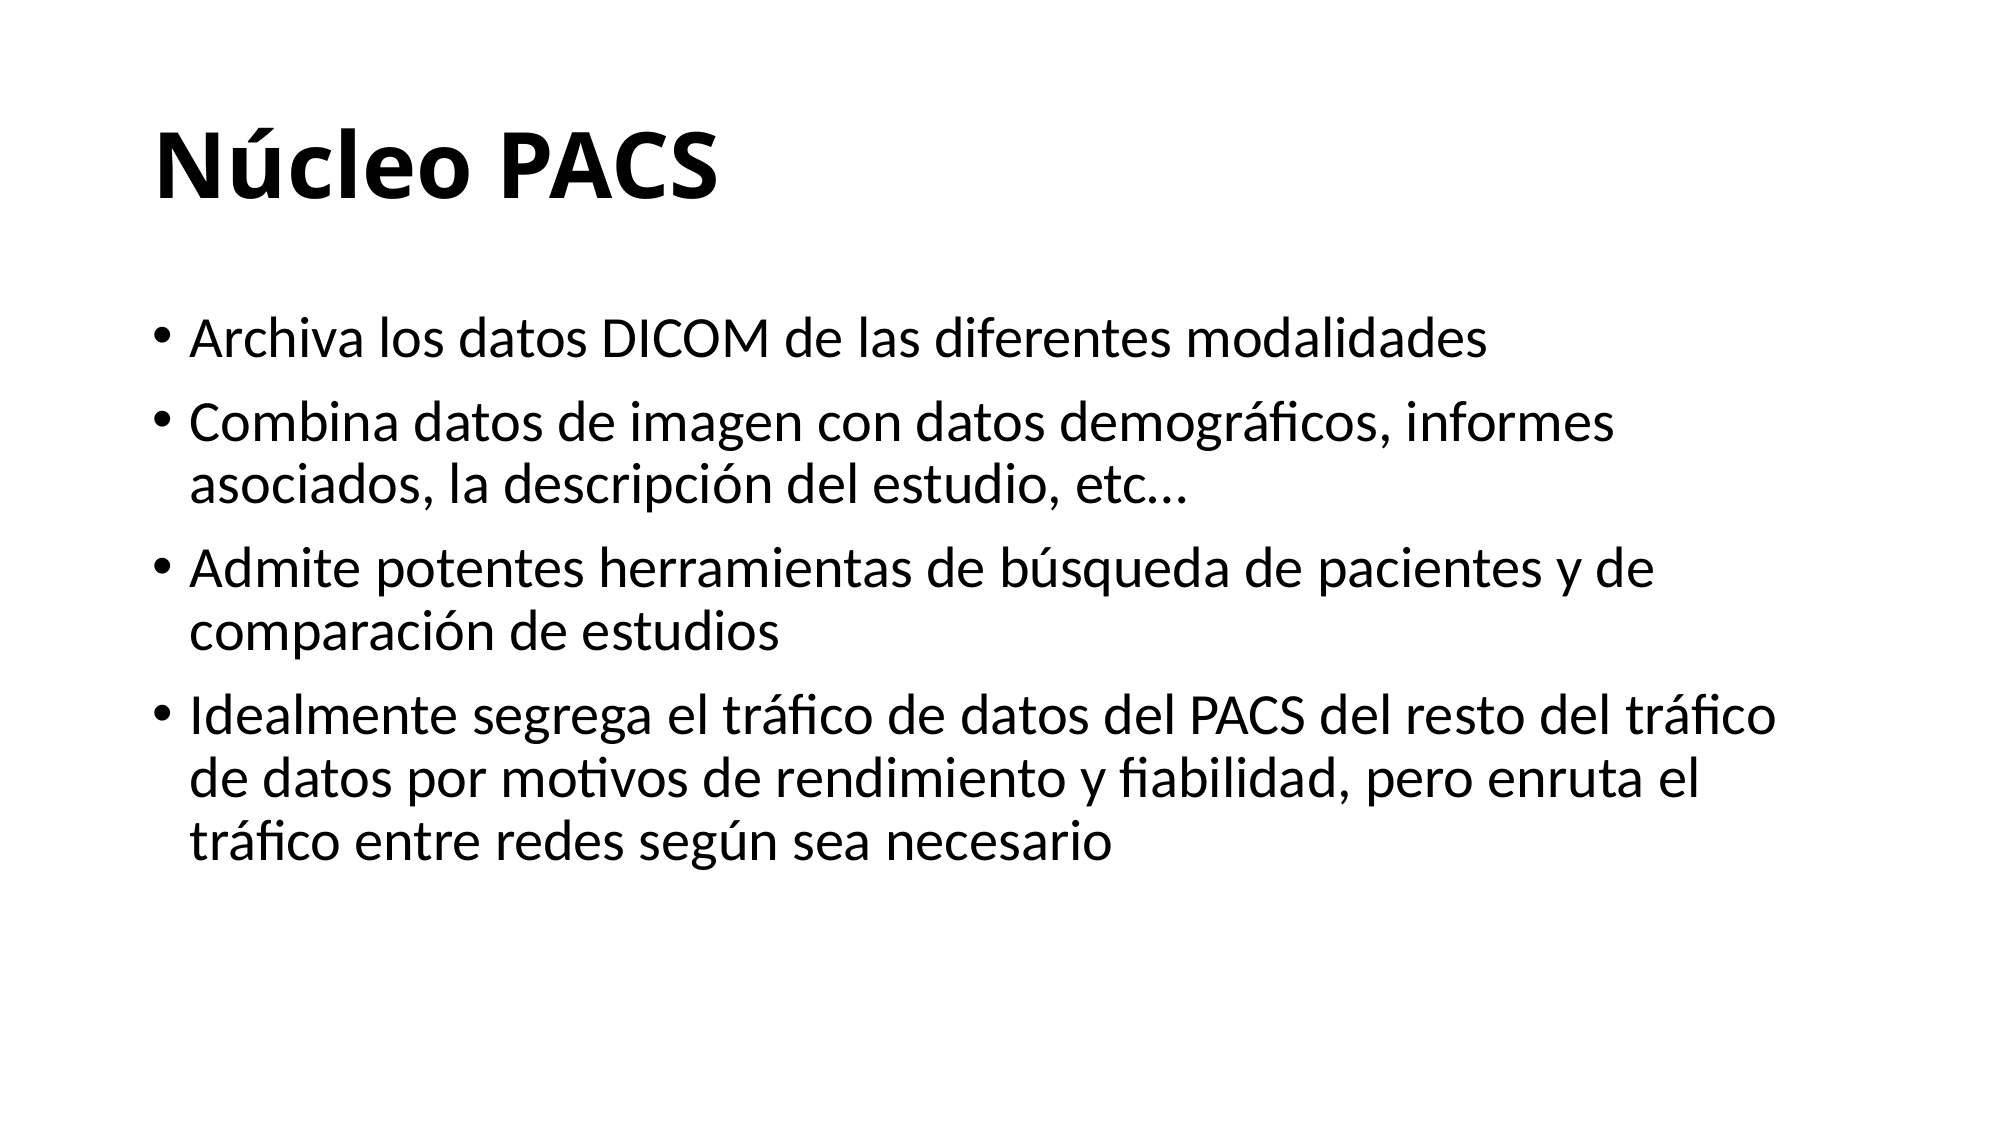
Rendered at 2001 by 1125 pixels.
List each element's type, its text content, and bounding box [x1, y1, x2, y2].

list Archiva los datos DICOM de las diferentes modalidades Combina datos de imagen con datos demográficos, informes asociados, la descripción del estudio, etc… Admite potentes herramientas de búsqueda de pacientes y de comparación de estudios Idealmente segrega el tráfico de datos del PACS del resto del tráfico de datos por motivos de rendimiento y fiabilidad, pero enruta el tráfico entre redes según sea necesario [137, 299, 1863, 1014]
title Núcleo PACS [137, 59, 1863, 278]
